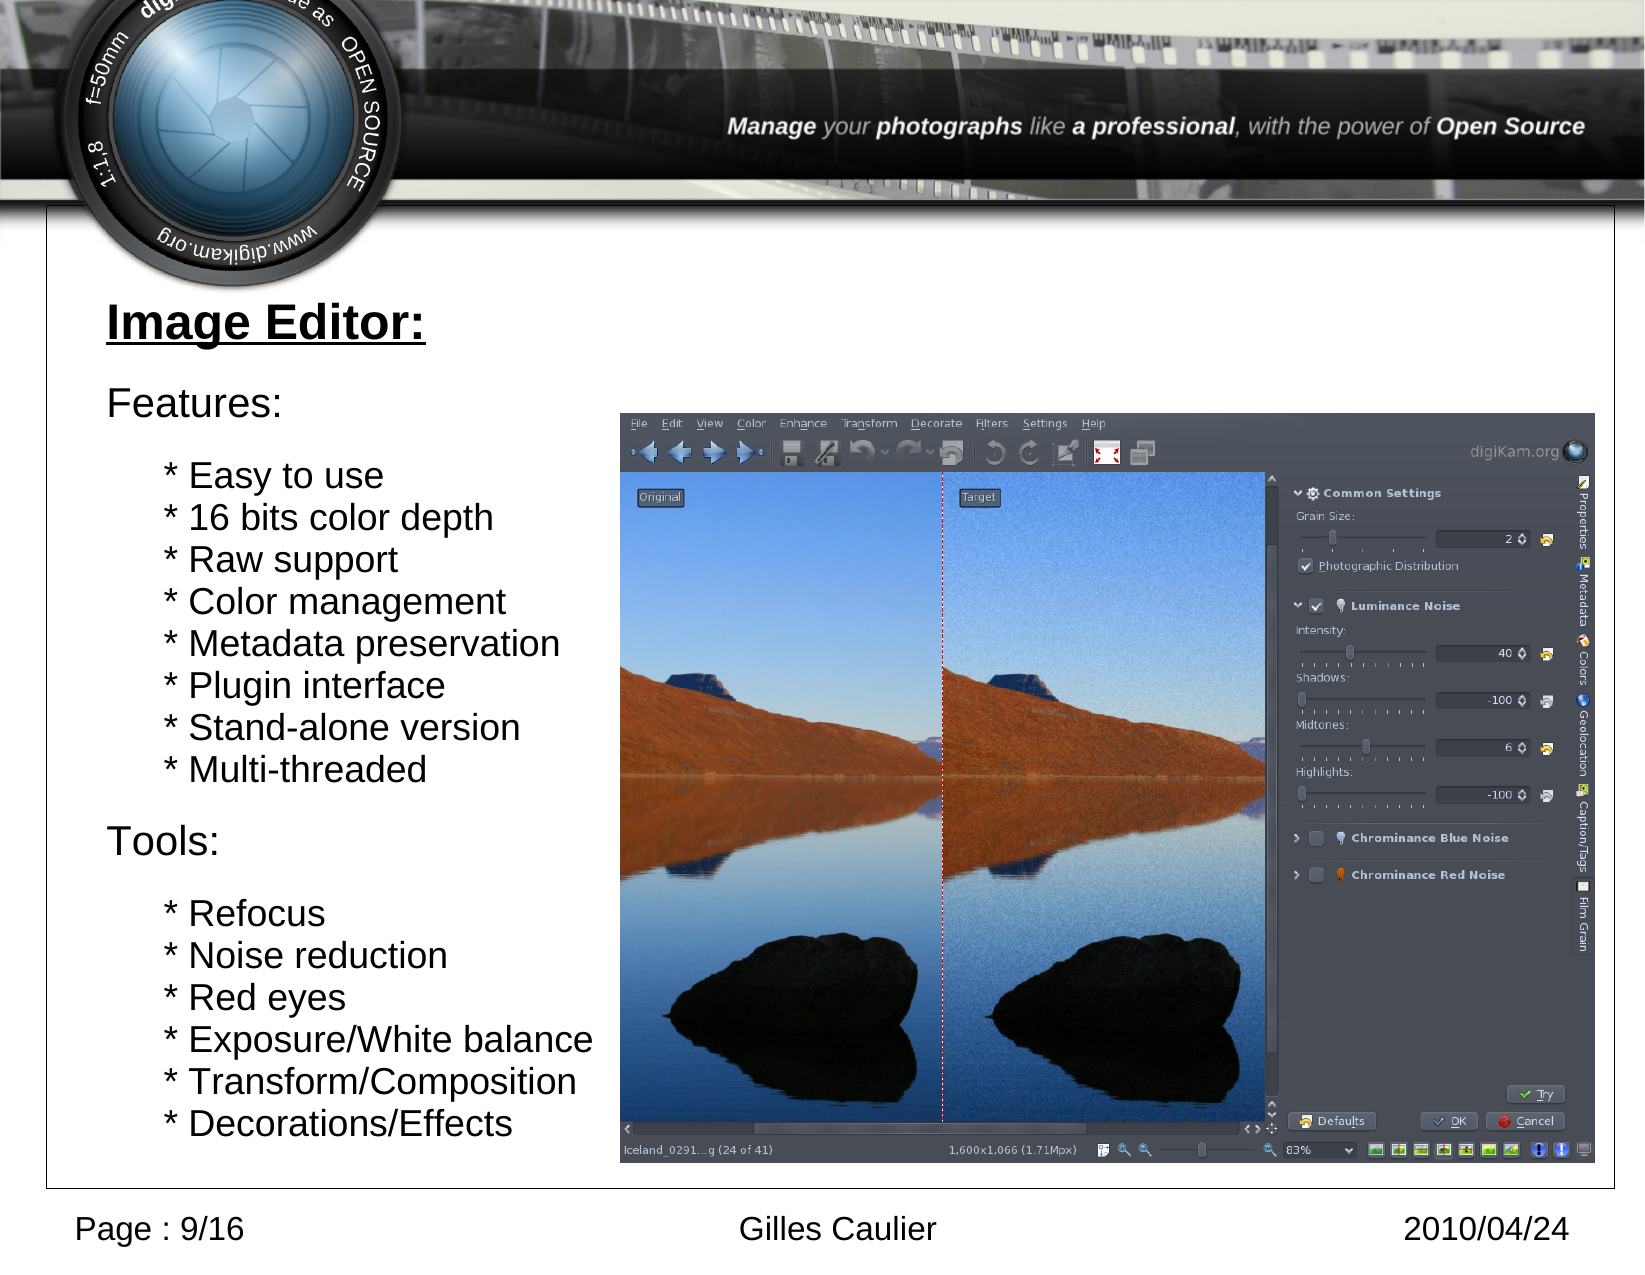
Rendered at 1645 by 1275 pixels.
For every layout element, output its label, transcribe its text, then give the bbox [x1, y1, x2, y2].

picture [620, 413, 1595, 1163]
title Image Editor: d Features: * Easy to use * 16 bits color depth * Raw support * Color management * Metadata preservation * Plugin interface * Stand-alone version * Multi-threaded d Tools: * Refocus * Noise reduction * Red eyes * Exposure/White balance * Transform/Composition * Decorations/Effects [46, 243, 1615, 1189]
picture [0, 0, 1645, 296]
text_box Page : <numéro>/16 Gilles Caulier 2010/04/24 [21, 1207, 1623, 1251]
